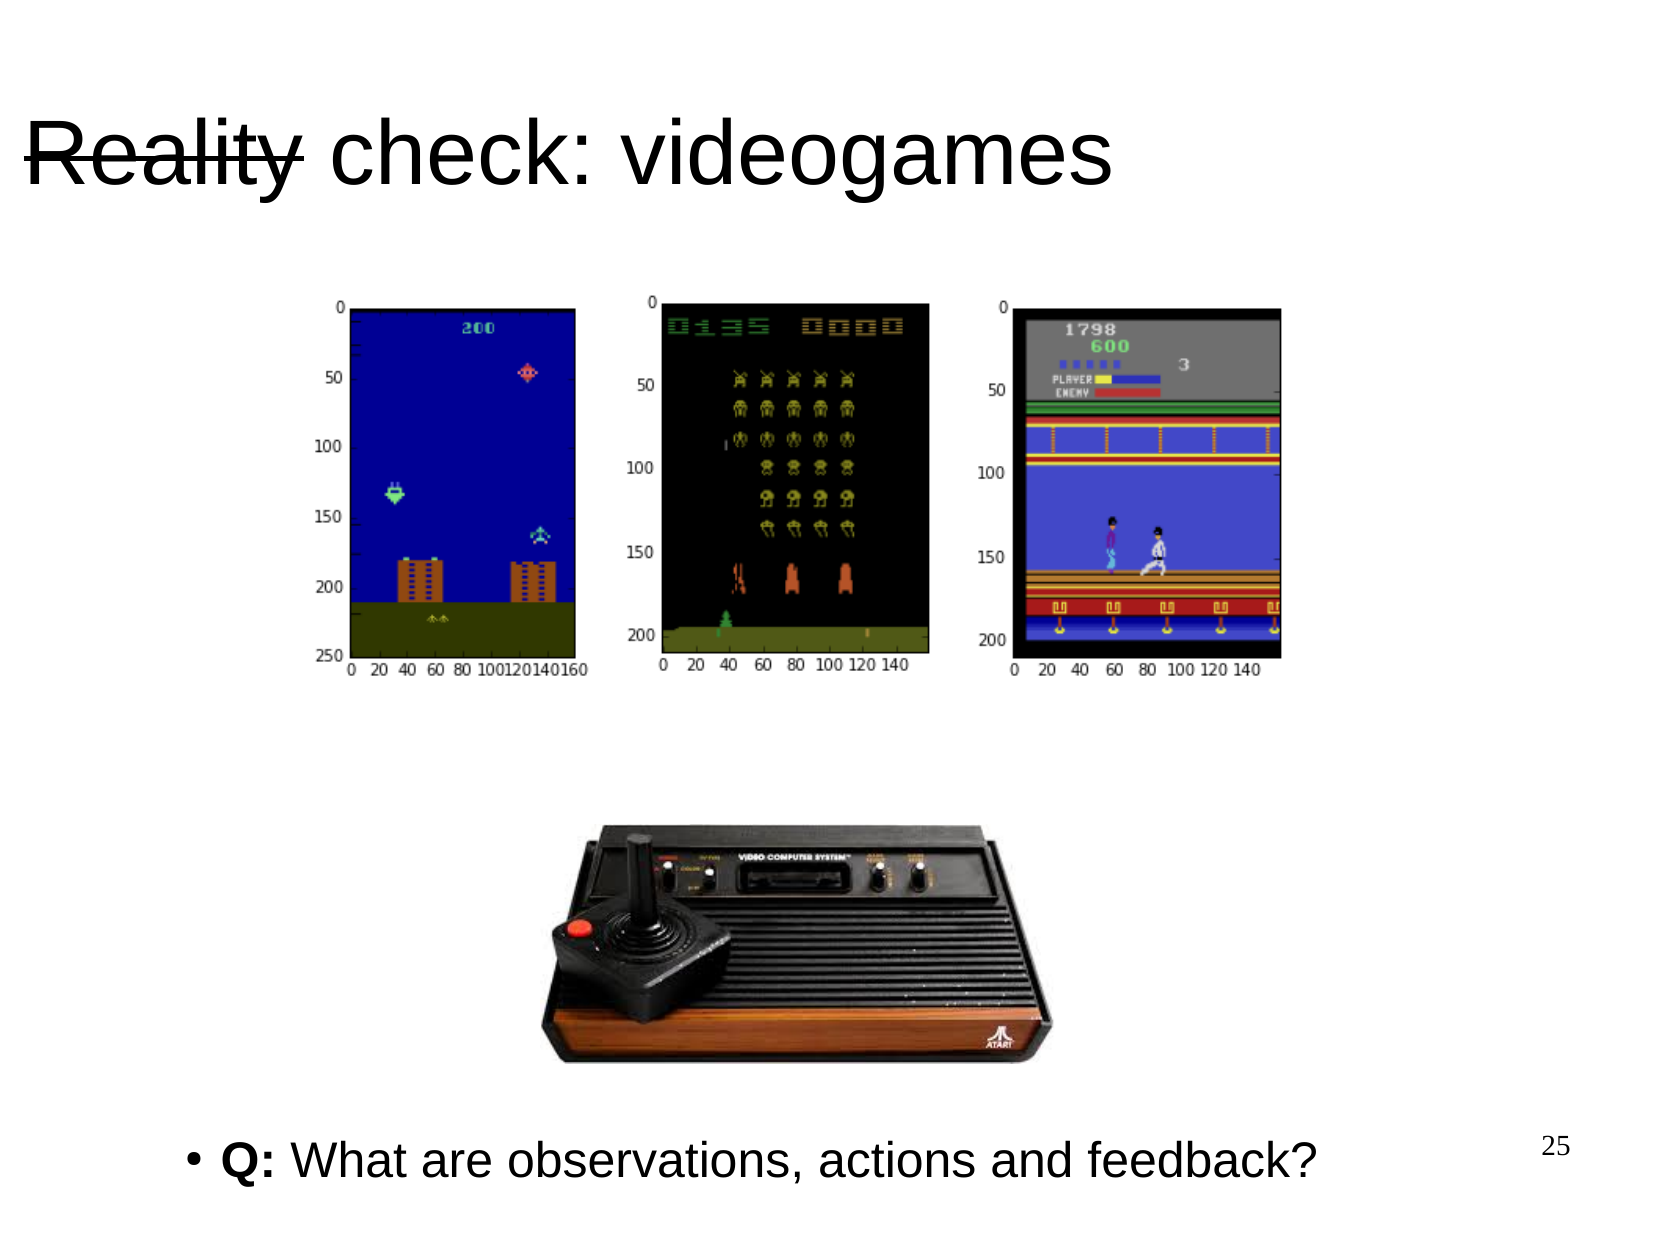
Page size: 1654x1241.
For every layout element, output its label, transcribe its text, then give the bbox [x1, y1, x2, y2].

picture [966, 290, 1291, 691]
title Reality check: videogames [23, 49, 1512, 257]
text_box Q: What are observations, actions and feedback? [135, 1125, 1472, 1241]
picture [540, 824, 1055, 1064]
picture [615, 285, 939, 686]
picture [303, 290, 601, 691]
